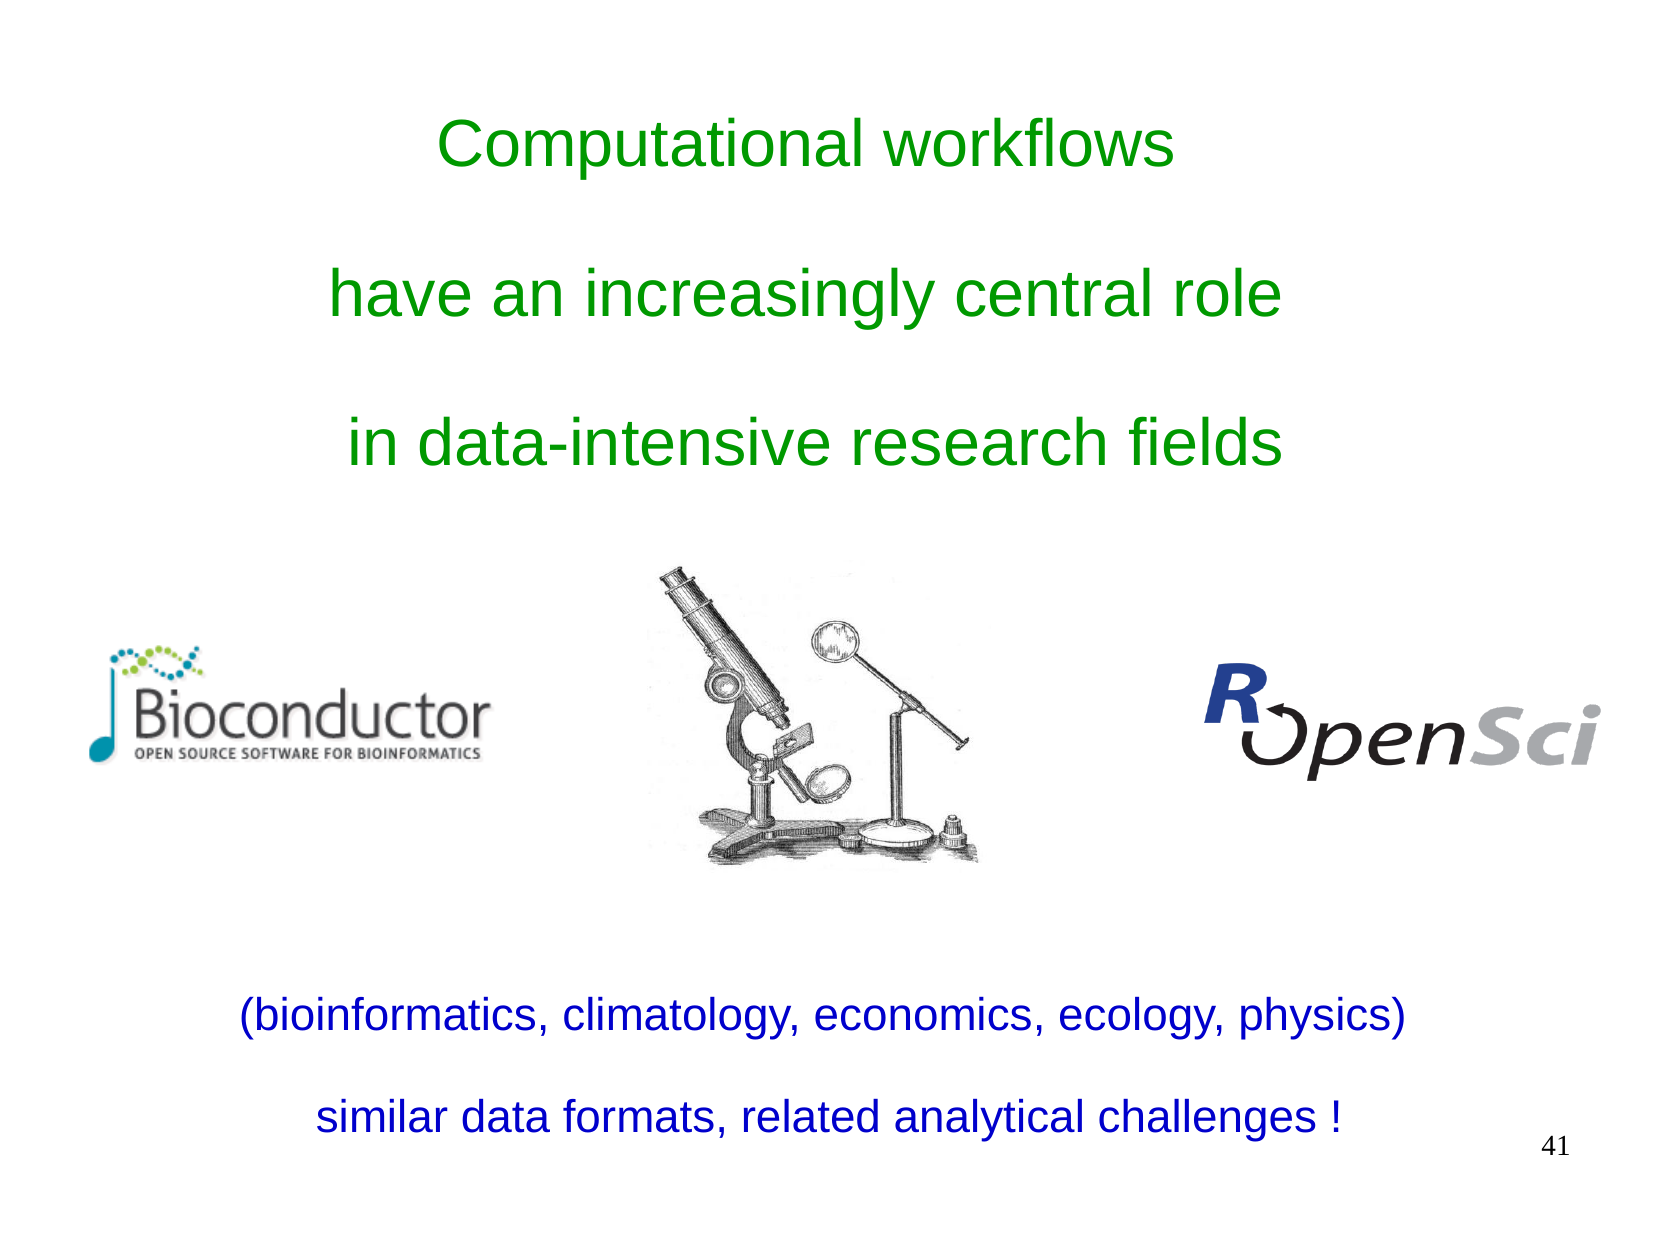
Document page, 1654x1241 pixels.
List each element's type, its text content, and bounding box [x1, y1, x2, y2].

text_box (bioinformatics, climatology, economics, ecology, physics) similar data formats, related analytical challenges ! [205, 930, 1454, 1202]
picture [88, 644, 496, 767]
picture [647, 554, 991, 873]
title Computational workflows have an increasingly central role in data-intensive research fields [71, 106, 1561, 481]
picture [1197, 658, 1606, 785]
